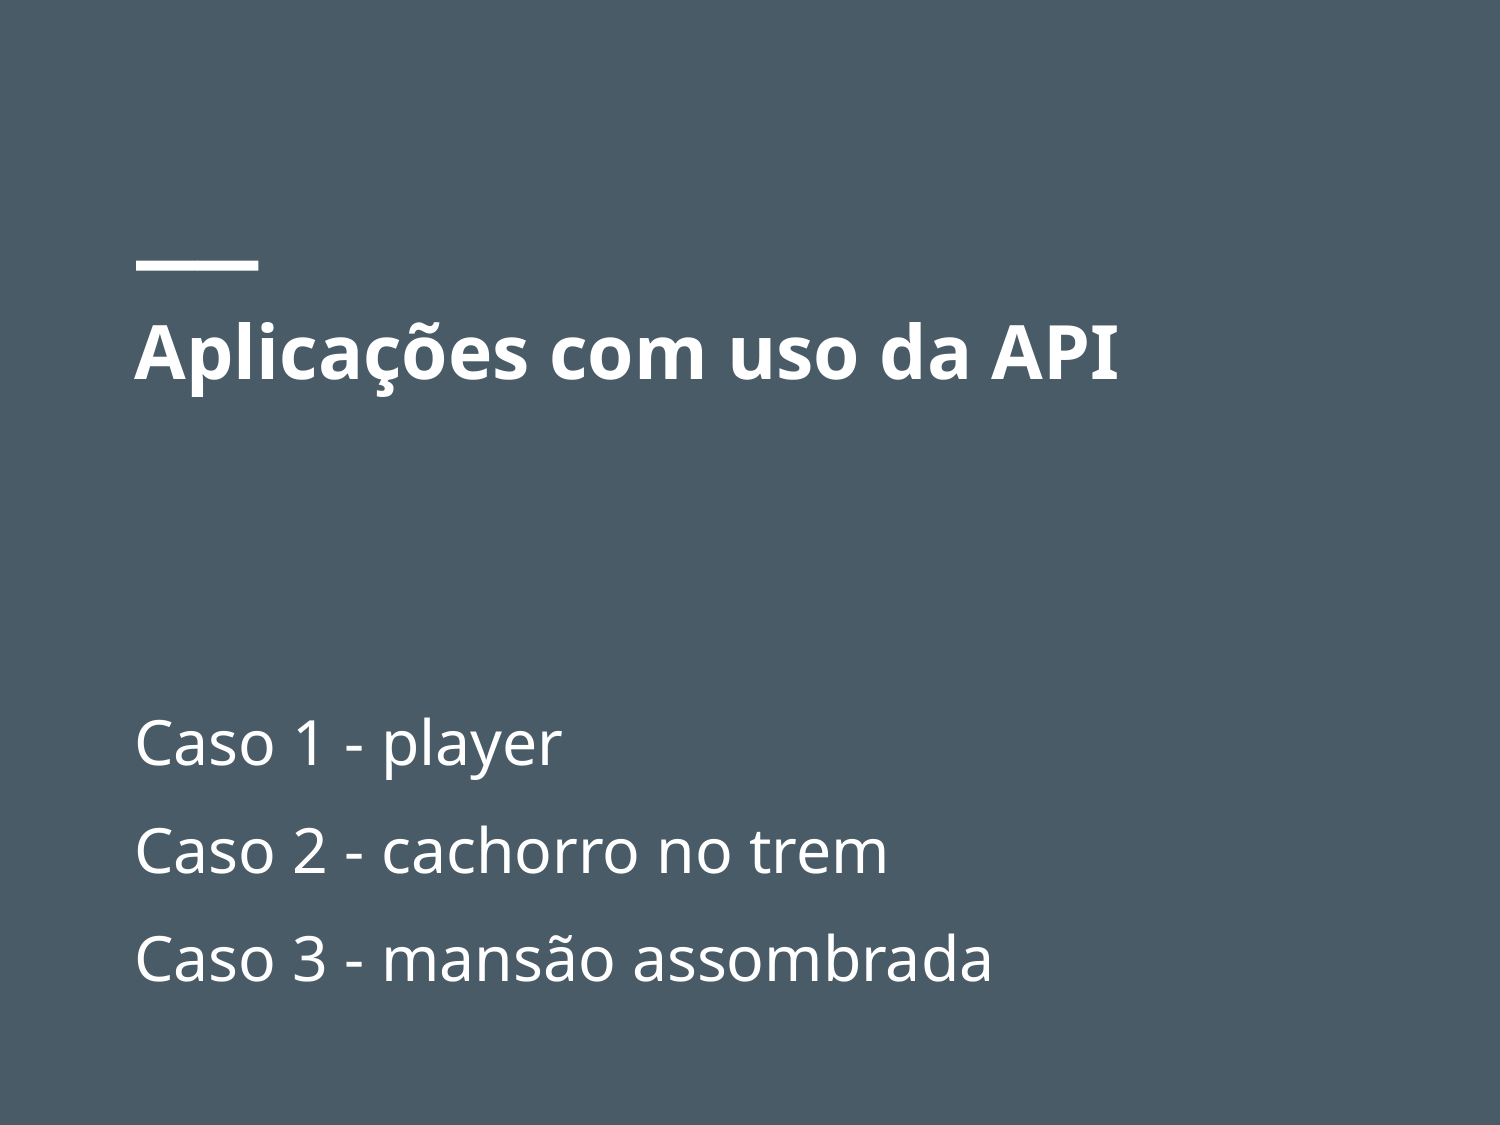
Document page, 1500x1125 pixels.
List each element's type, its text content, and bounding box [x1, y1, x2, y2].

list Caso 1 - player Caso 2 - cachorro no trem Caso 3 - mansão assombrada [119, 622, 1381, 1010]
title Aplicações com uso da API [119, 289, 1381, 622]
